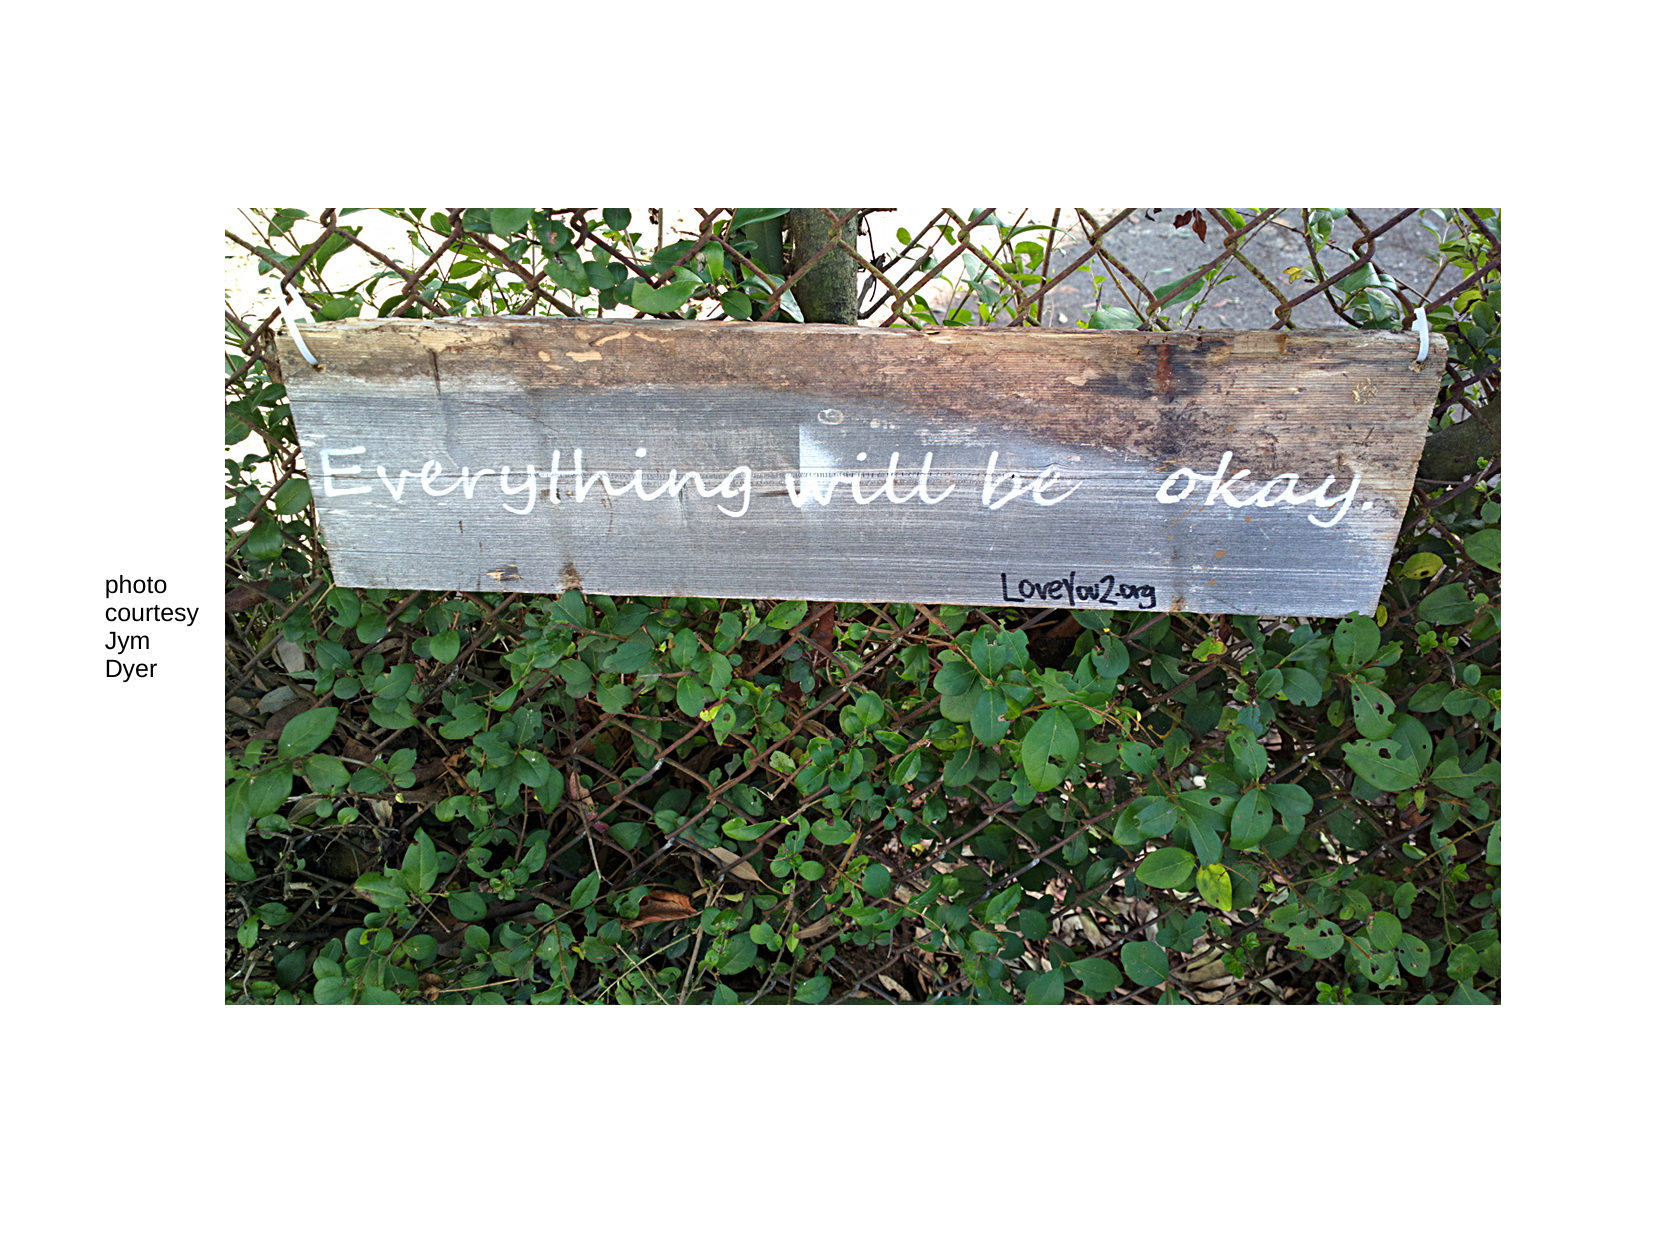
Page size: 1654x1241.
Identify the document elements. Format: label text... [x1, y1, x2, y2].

text_box photo courtesy Jym Dyer [90, 563, 215, 691]
picture [225, 208, 1501, 1006]
